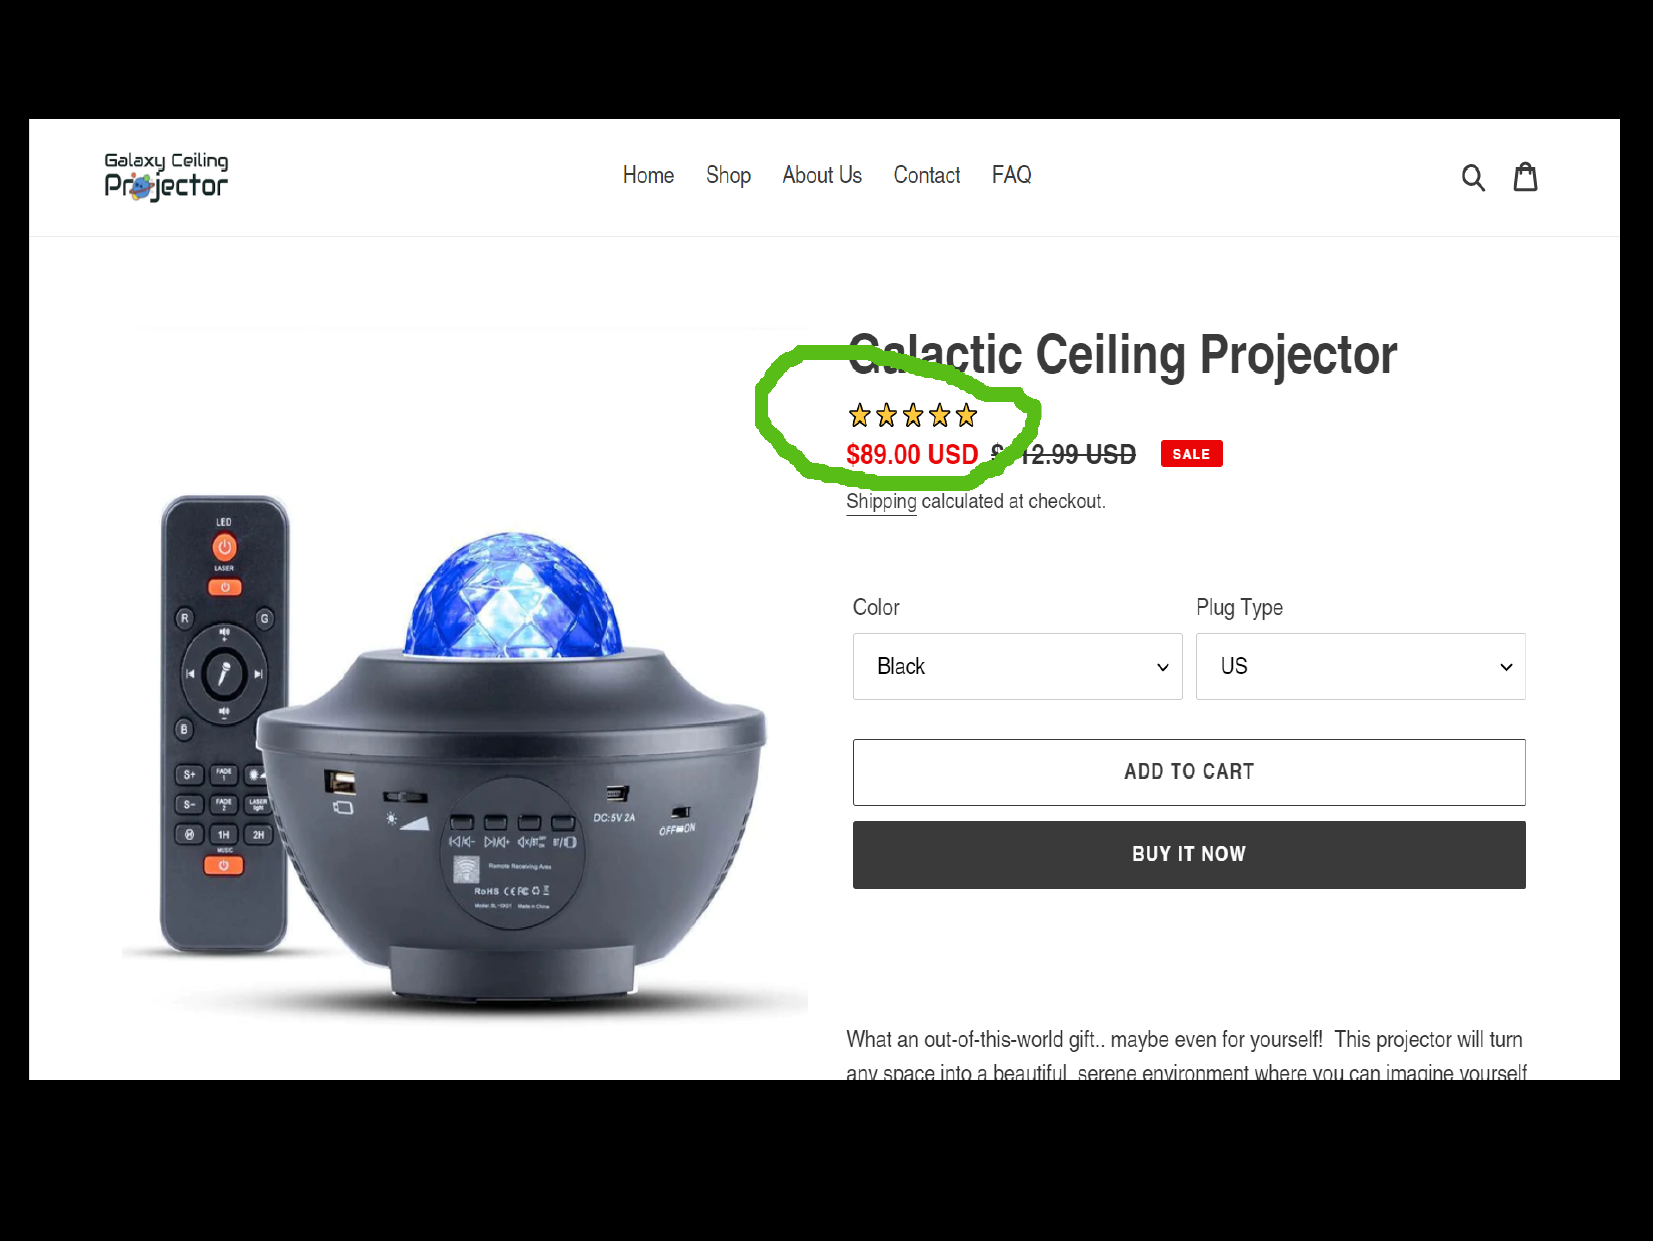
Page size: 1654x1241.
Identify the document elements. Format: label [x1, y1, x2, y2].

picture [29, 119, 1620, 1080]
